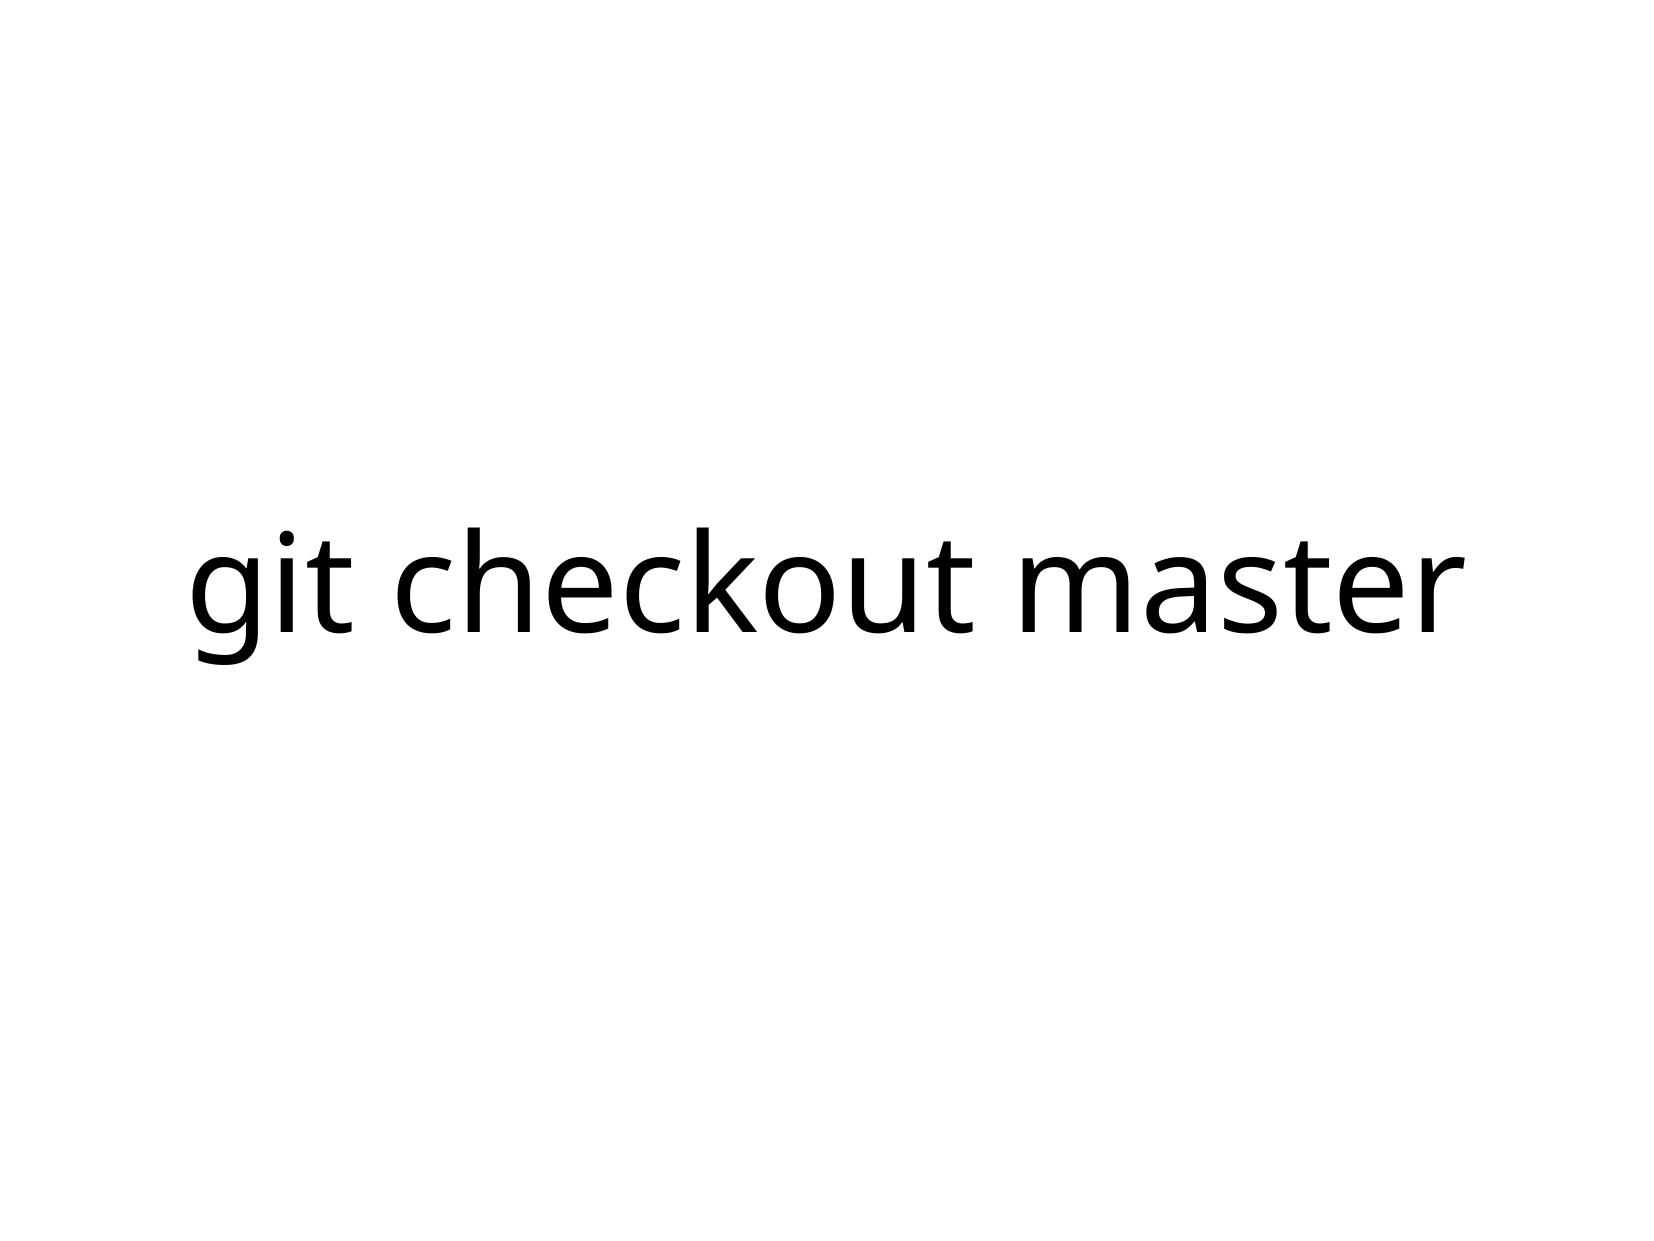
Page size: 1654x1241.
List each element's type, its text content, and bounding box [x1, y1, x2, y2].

subtitle git checkout master [82, 56, 1571, 1102]
